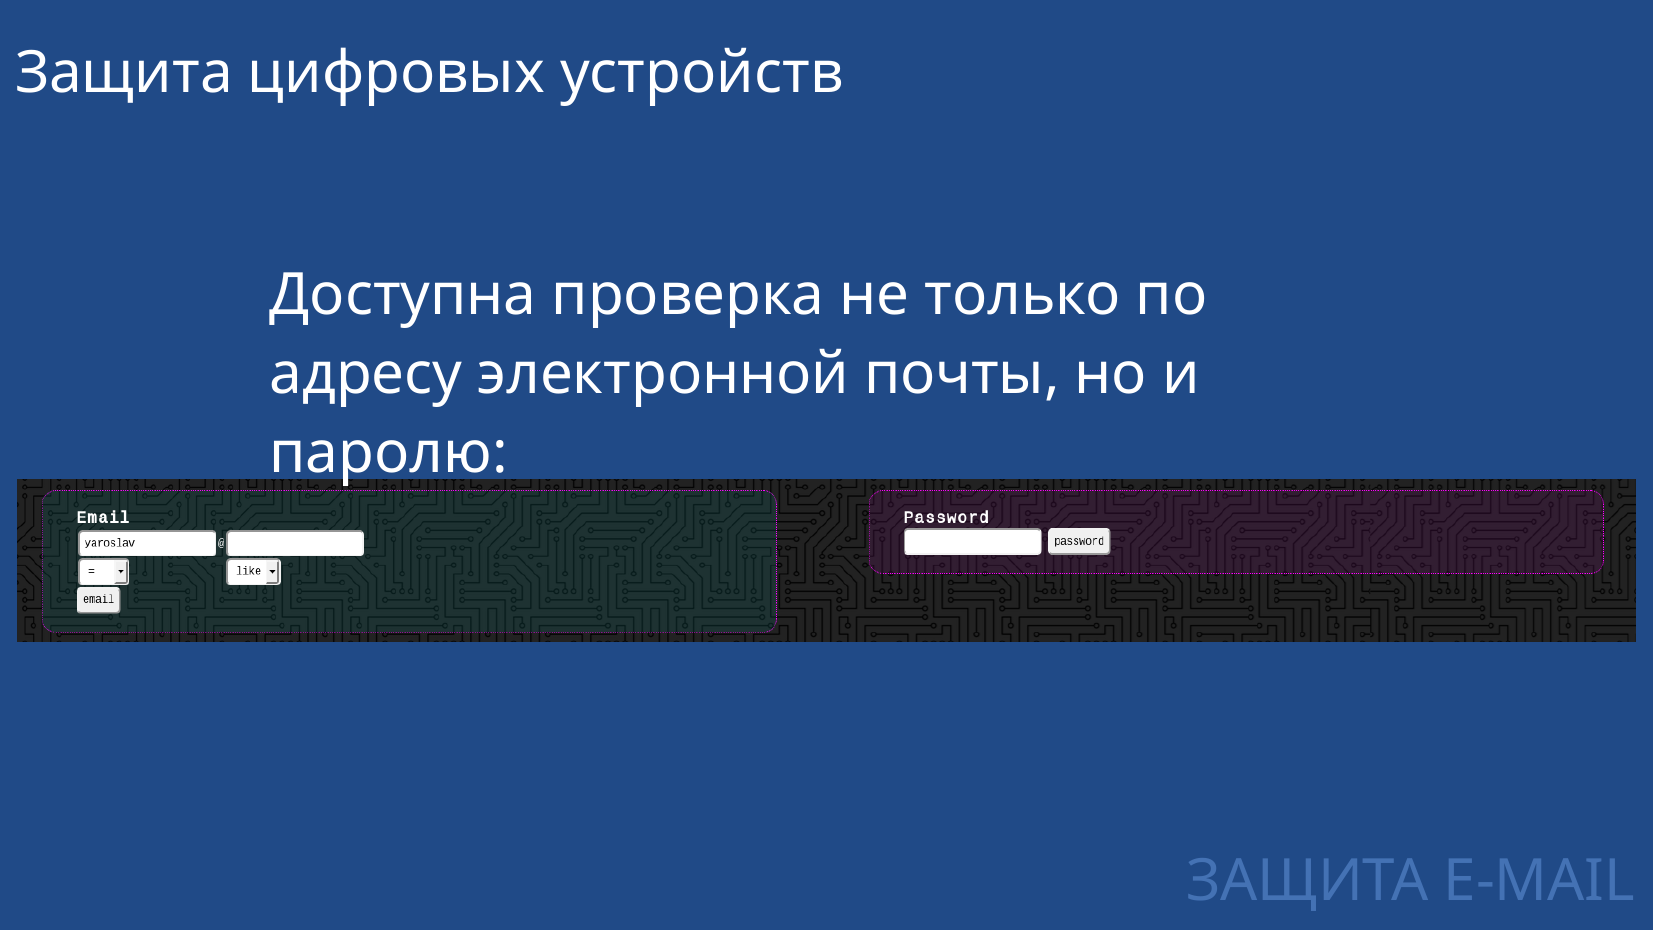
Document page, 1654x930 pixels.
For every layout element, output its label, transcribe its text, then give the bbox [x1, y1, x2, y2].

text_box Защита цифровых устройств [0, 0, 1653, 141]
text_box Доступна проверка не только по адресу электронной почты, но и паролю: [255, 244, 1426, 391]
picture [17, 479, 1636, 642]
text_box ЗАЩИТА E-MAIL [0, 825, 1651, 930]
